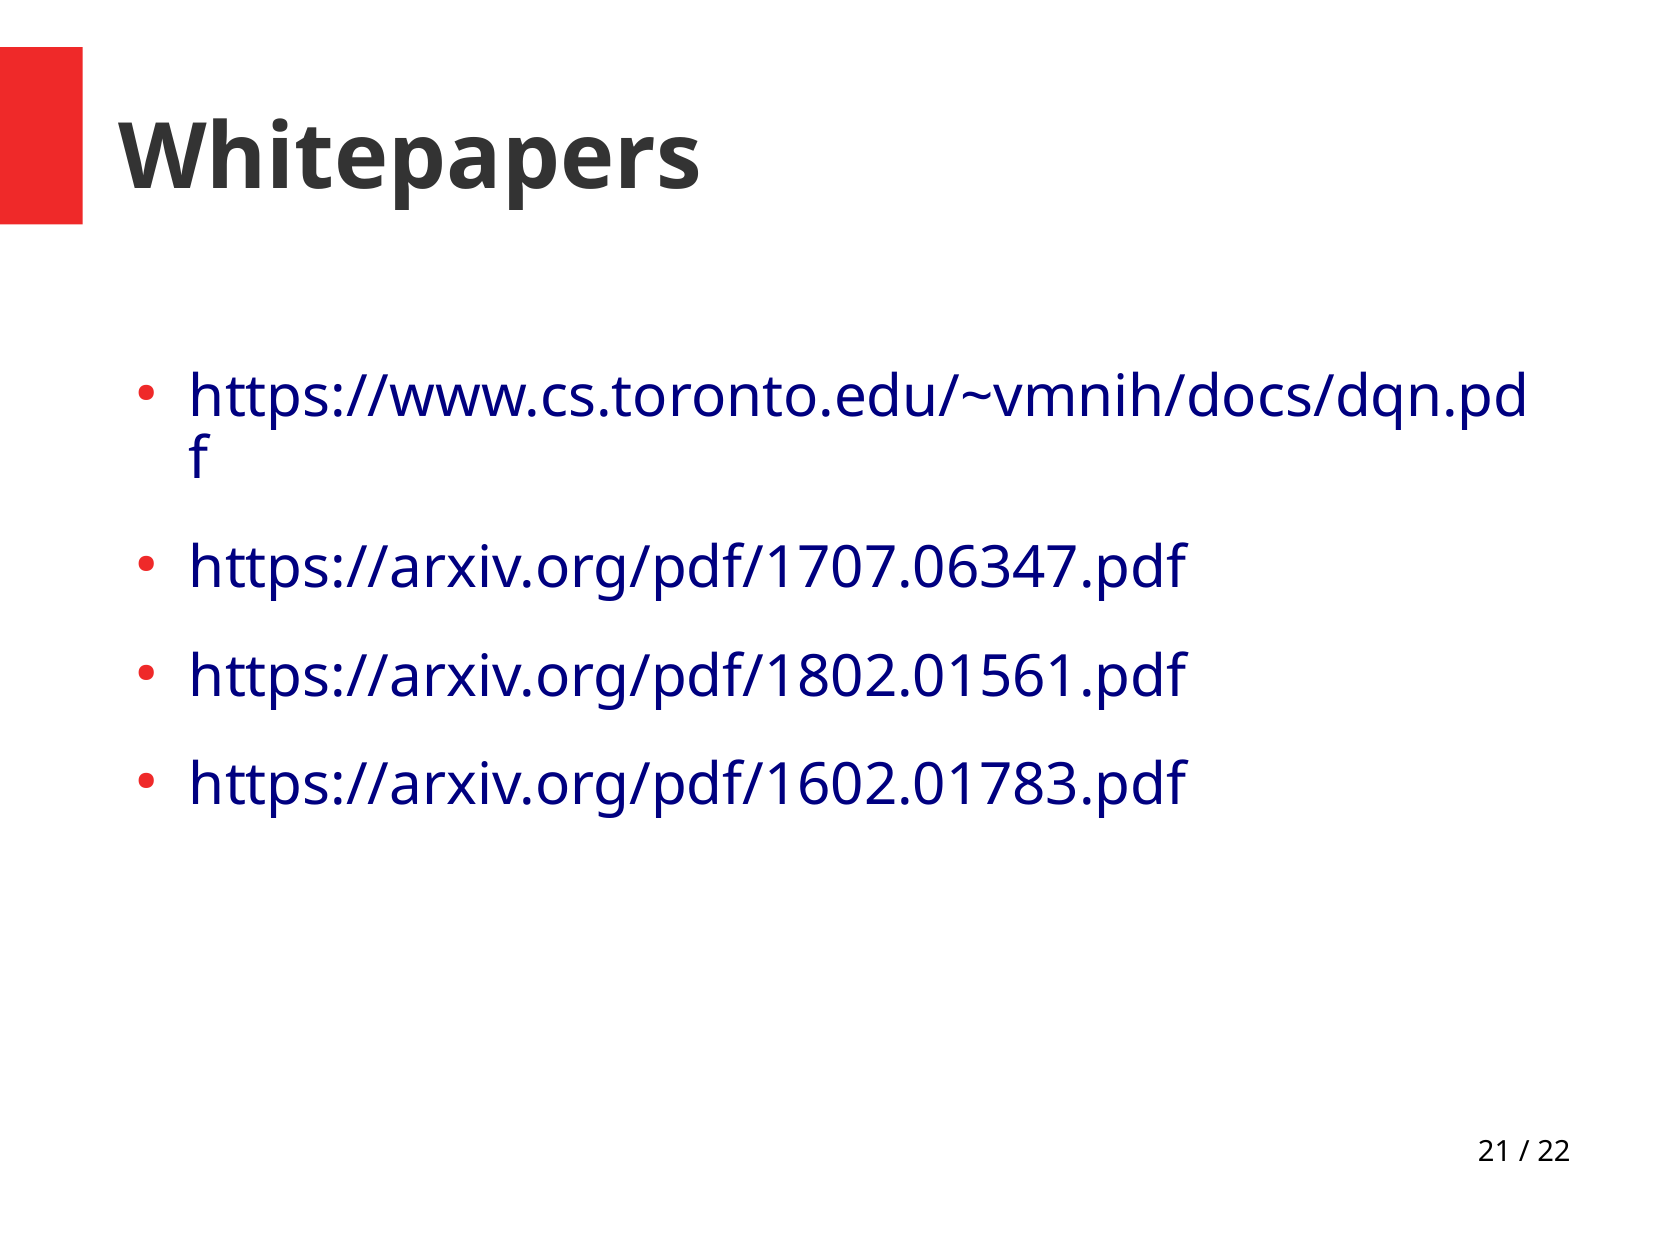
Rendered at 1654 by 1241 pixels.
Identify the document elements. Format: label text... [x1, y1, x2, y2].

title Whitepapers [118, 49, 1571, 257]
list https://www.cs.toronto.edu/~vmnih/docs/dqn.pdf https://arxiv.org/pdf/1707.06347.pdf https://arxiv.org/pdf/1802.01561.pdf https://arxiv.org/pdf/1602.01783.pdf [118, 354, 1536, 1074]
